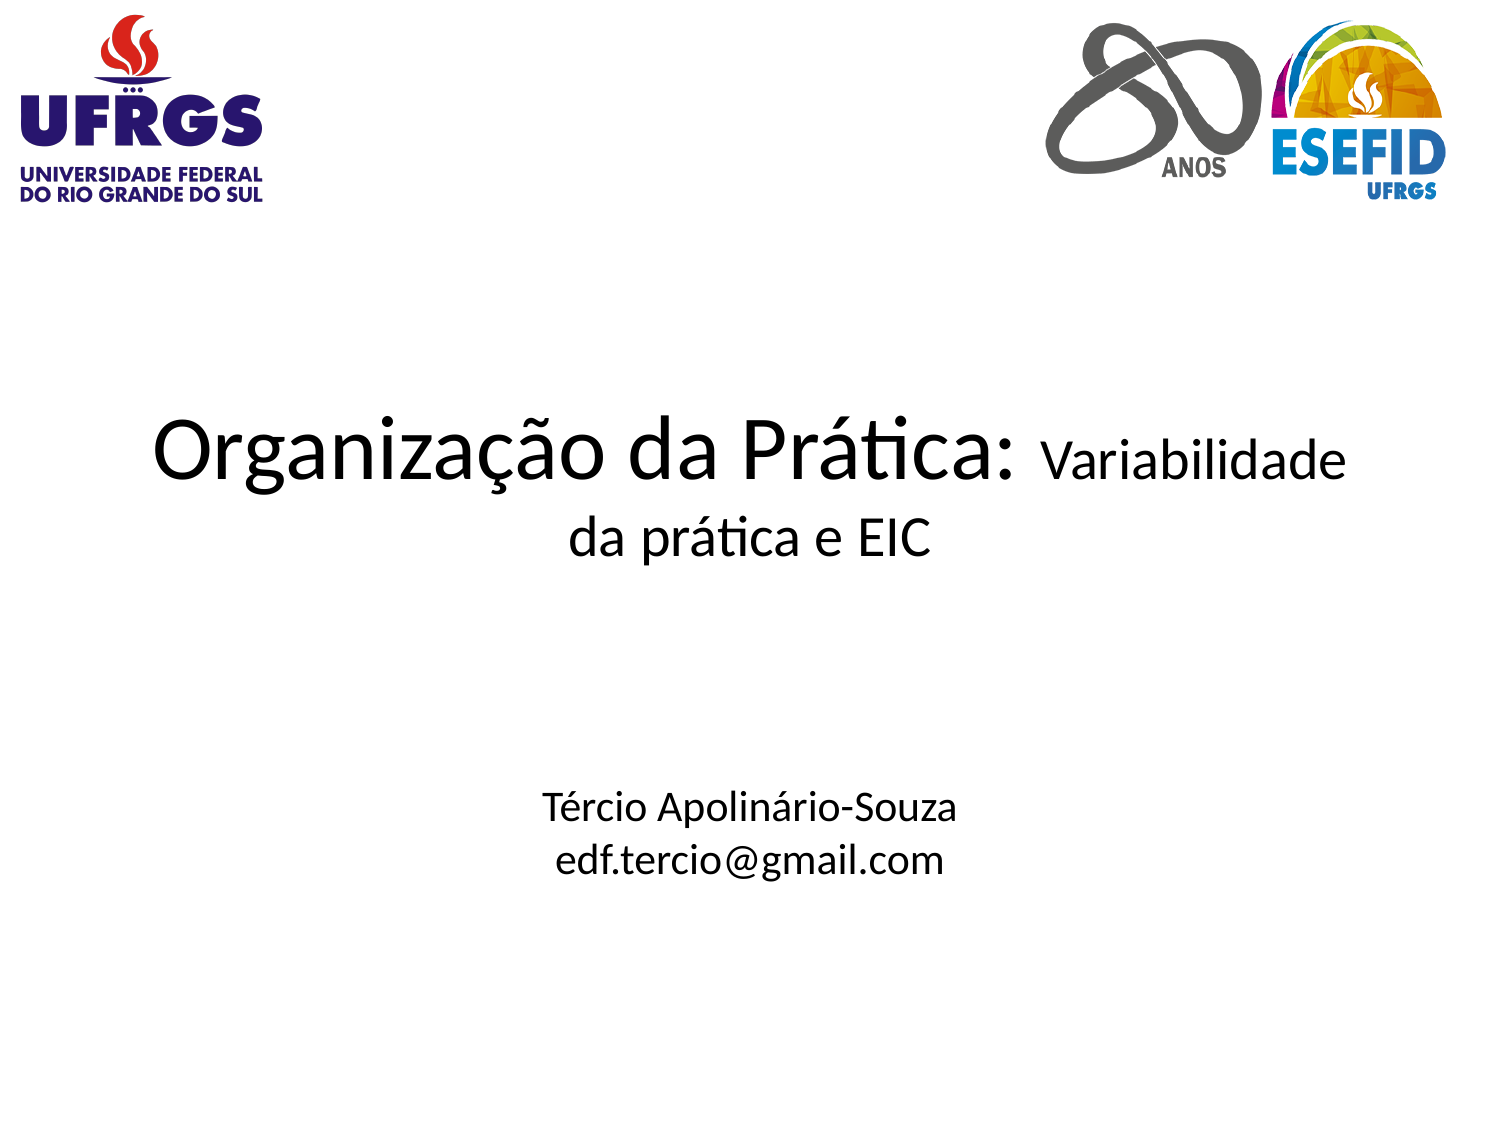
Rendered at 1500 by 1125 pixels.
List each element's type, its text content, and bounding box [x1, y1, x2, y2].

picture [1043, 9, 1447, 207]
title Organização da Prática: Variabilidade da prática e EIC Tércio Apolinário-Souza edf.tercio@gmail.com [112, 514, 1388, 756]
picture [5, 0, 278, 218]
